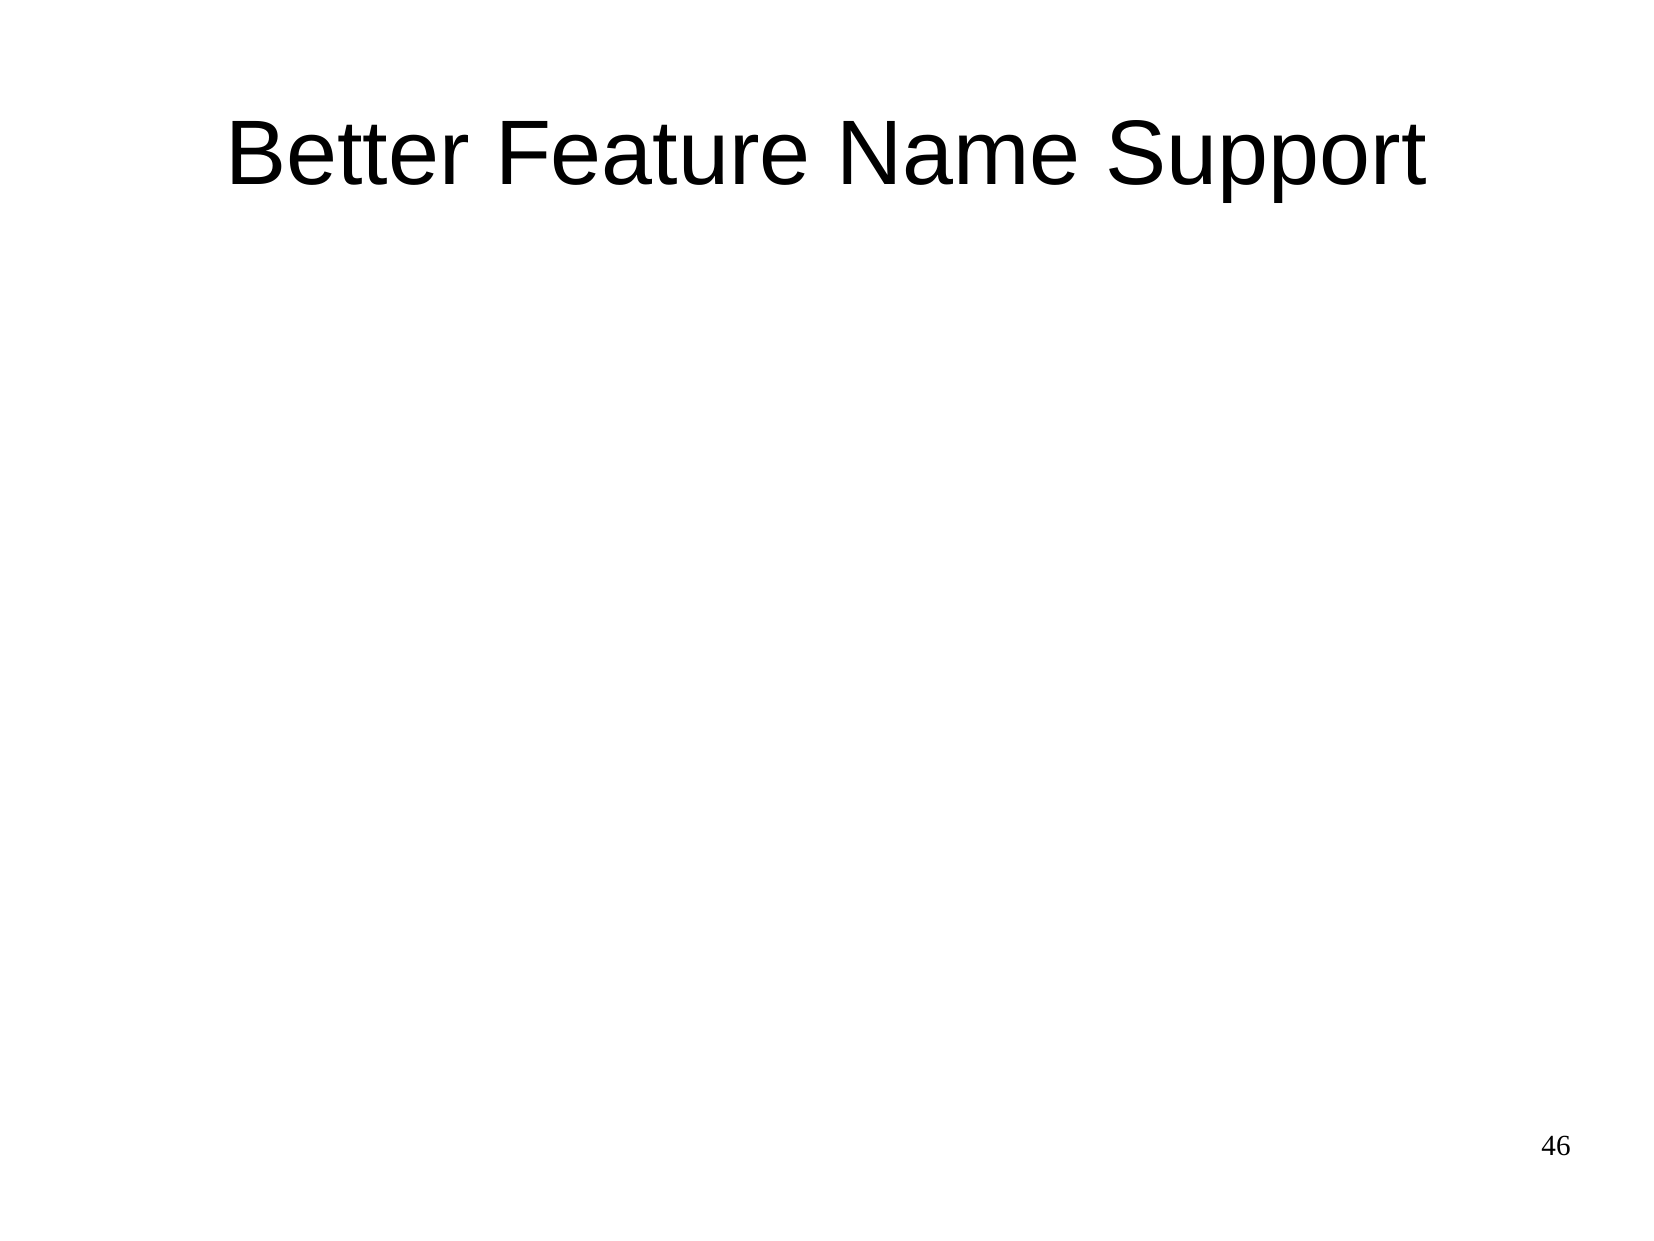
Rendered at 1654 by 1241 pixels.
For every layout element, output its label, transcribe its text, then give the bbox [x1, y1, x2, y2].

title Better Feature Name Support [82, 49, 1571, 257]
